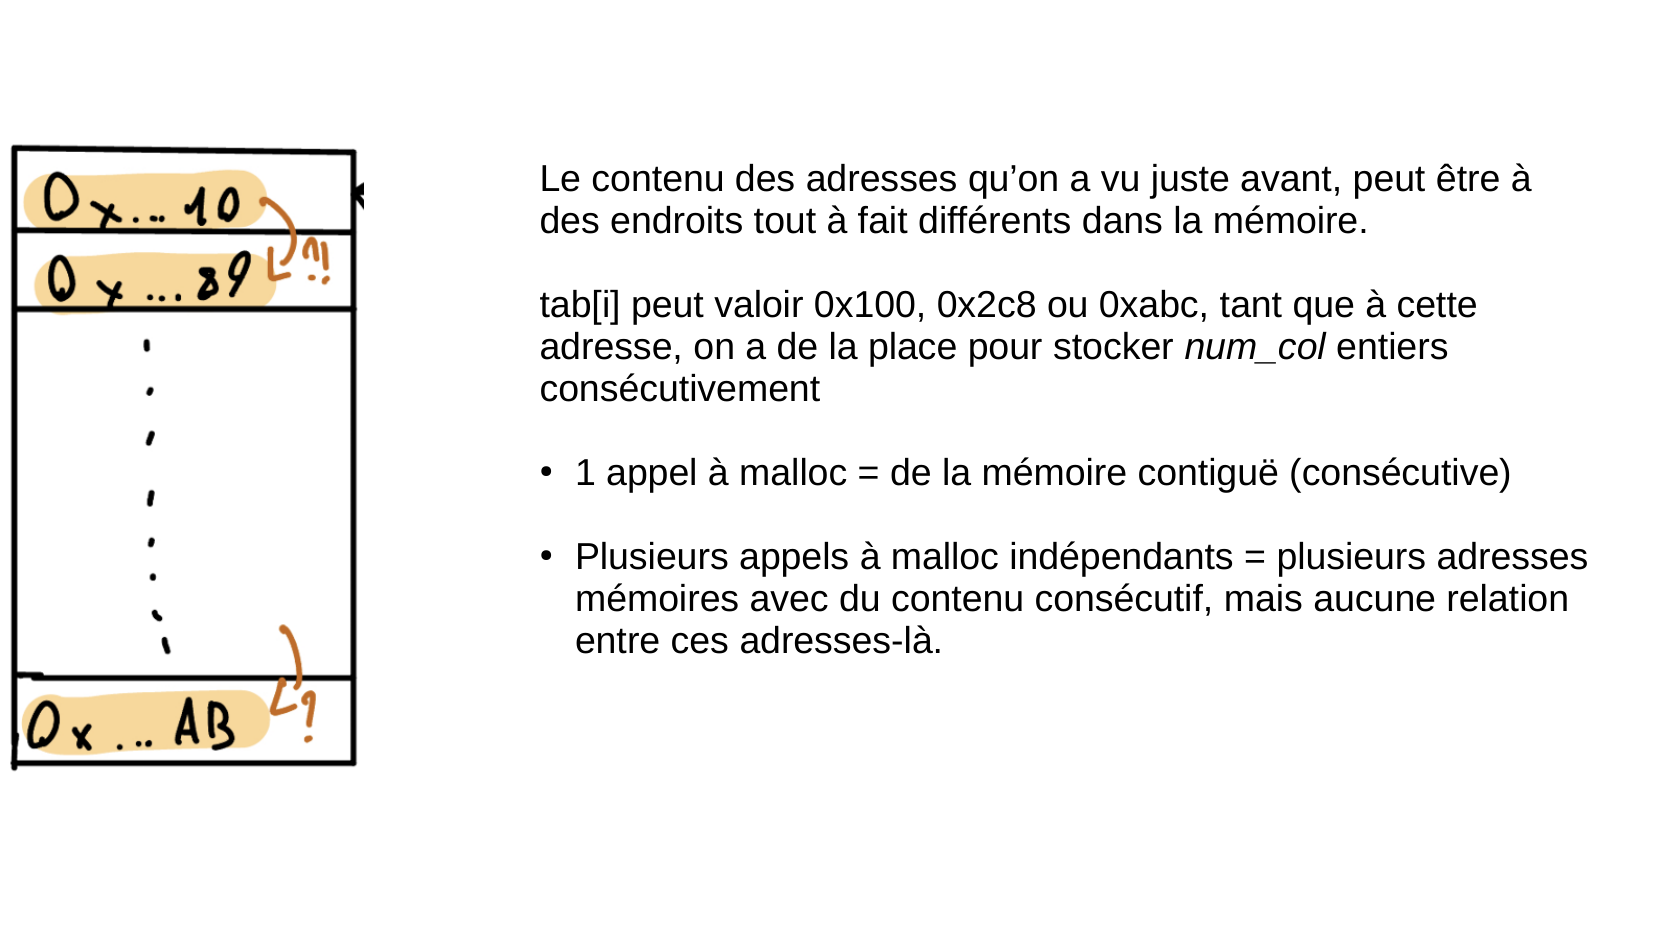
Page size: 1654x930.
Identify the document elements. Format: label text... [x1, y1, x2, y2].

picture [0, 128, 364, 785]
text_box Le contenu des adresses qu’on a vu juste avant, peut être à des endroits tout à fait différents dans la mémoire. tab[i] peut valoir 0x100, 0x2c8 ou 0xabc, tant que à cette adresse, on a de la place pour stocker num_col entiers consécutivement 1 appel à malloc = de la mémoire contiguë (consécutive) Plusieurs appels à malloc indépendants = plusieurs adresses mémoires avec du contenu consécutif, mais aucune relation entre ces adresses-là. [524, 149, 1612, 788]
